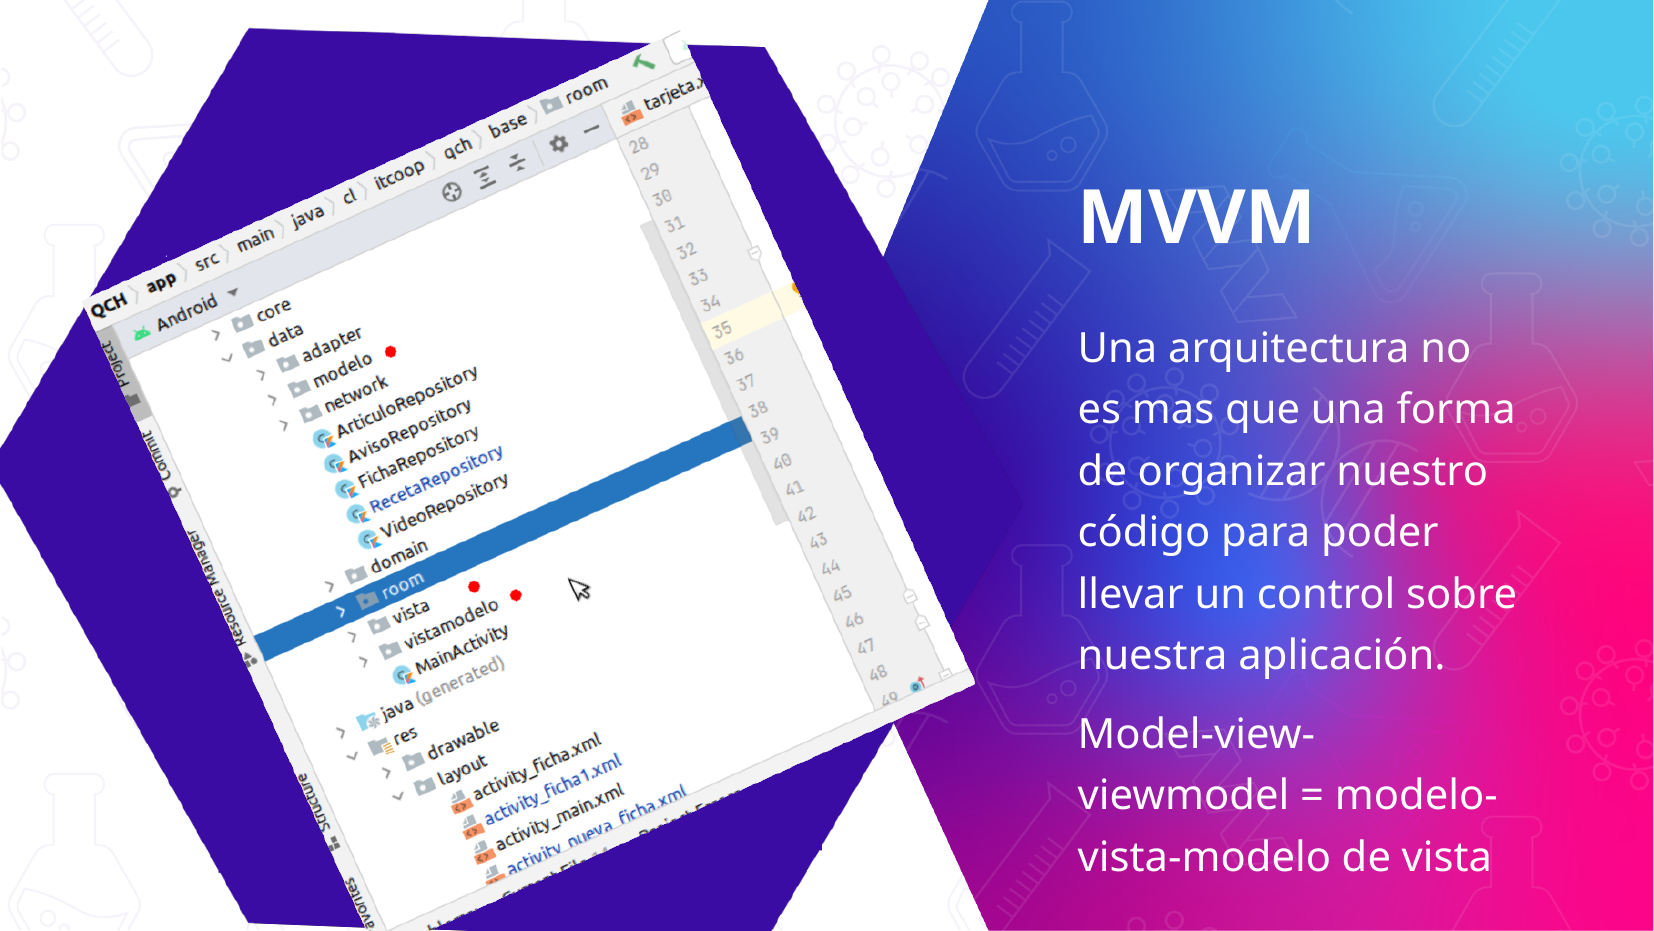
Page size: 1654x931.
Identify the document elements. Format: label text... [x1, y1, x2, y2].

text_box Una arquitectura no es mas que una forma de organizar nuestro código para poder llevar un control sobre nuestra aplicación. Model-view-viewmodel = modelo-vista-modelo de vista [1062, 305, 1536, 913]
text_box MVVM [1062, 147, 1640, 257]
picture [0, 0, 1654, 931]
